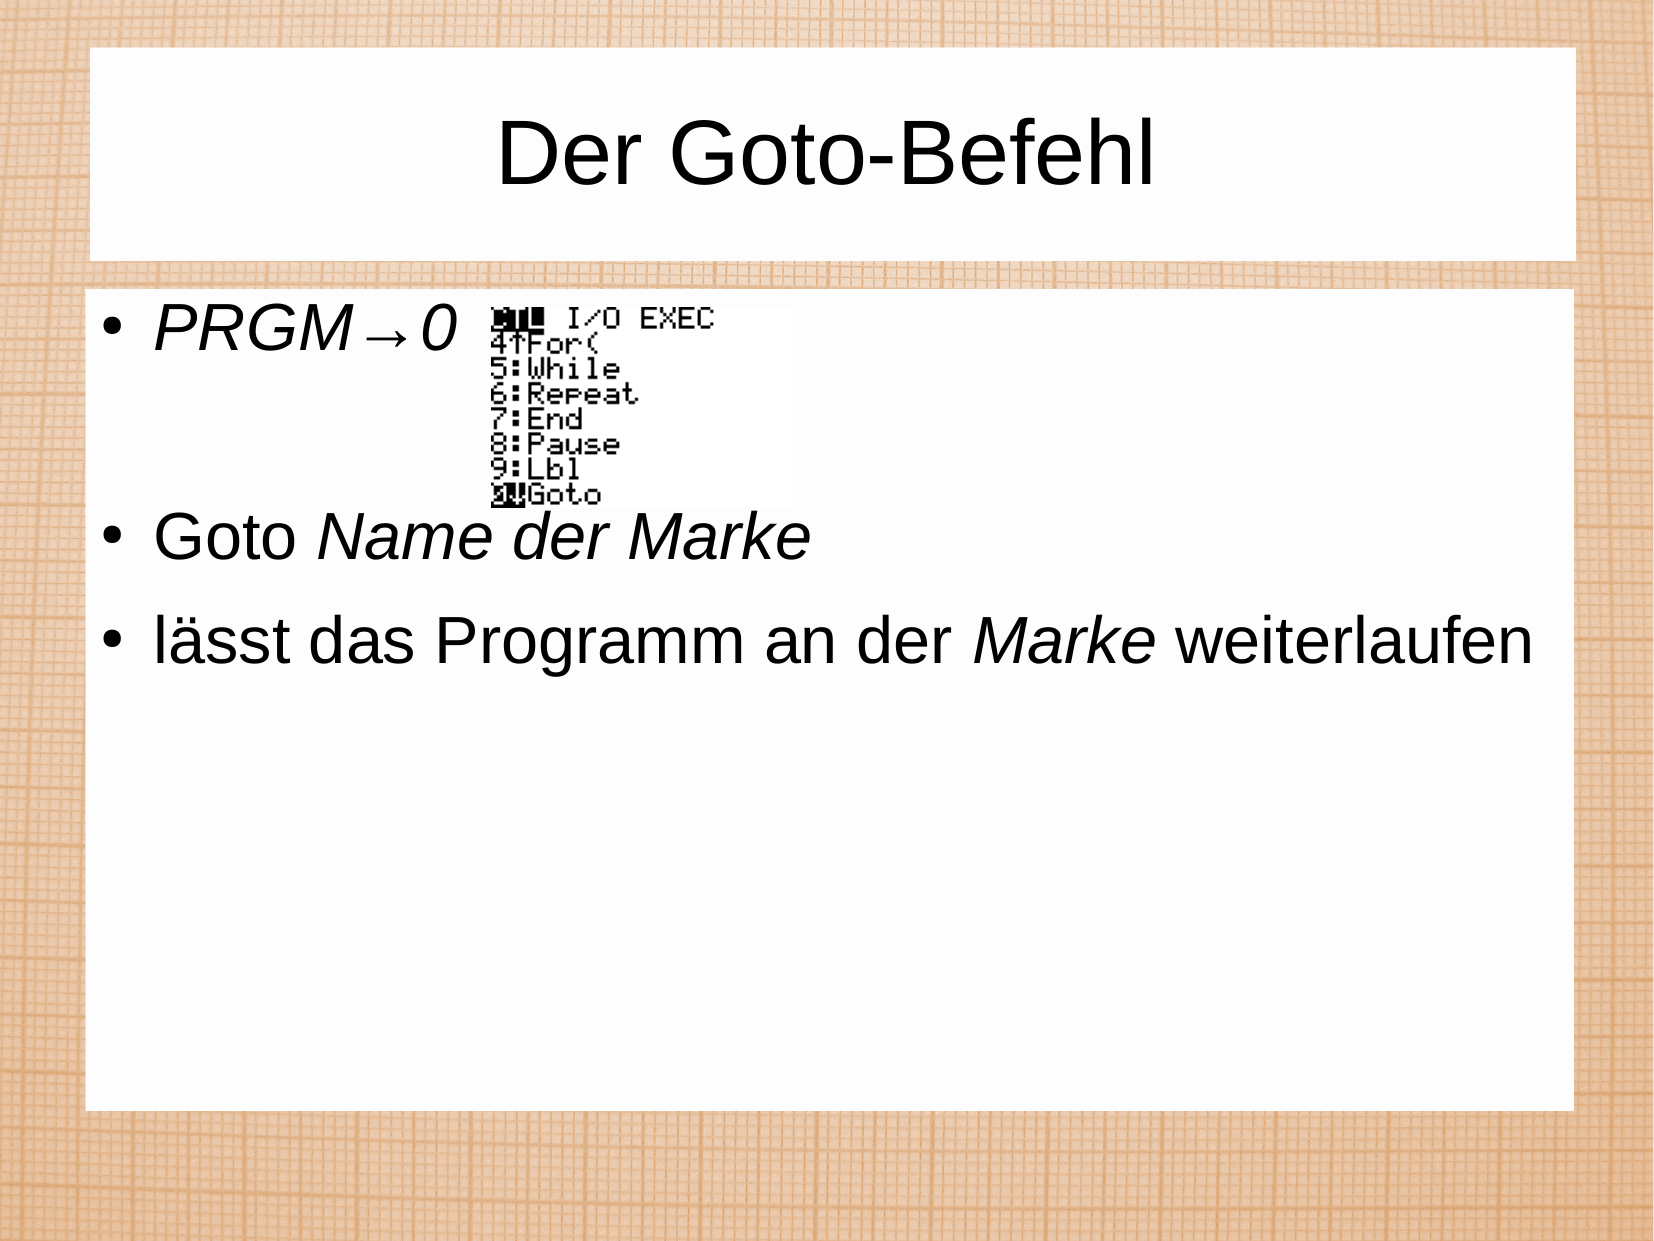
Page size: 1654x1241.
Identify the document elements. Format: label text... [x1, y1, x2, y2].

picture [0, 0, 1654, 1241]
list PRGM→0 Goto Name der Marke lässt das Programm an der Marke weiterlaufen [82, 290, 1571, 1109]
title Der Goto-Befehl [82, 49, 1571, 257]
